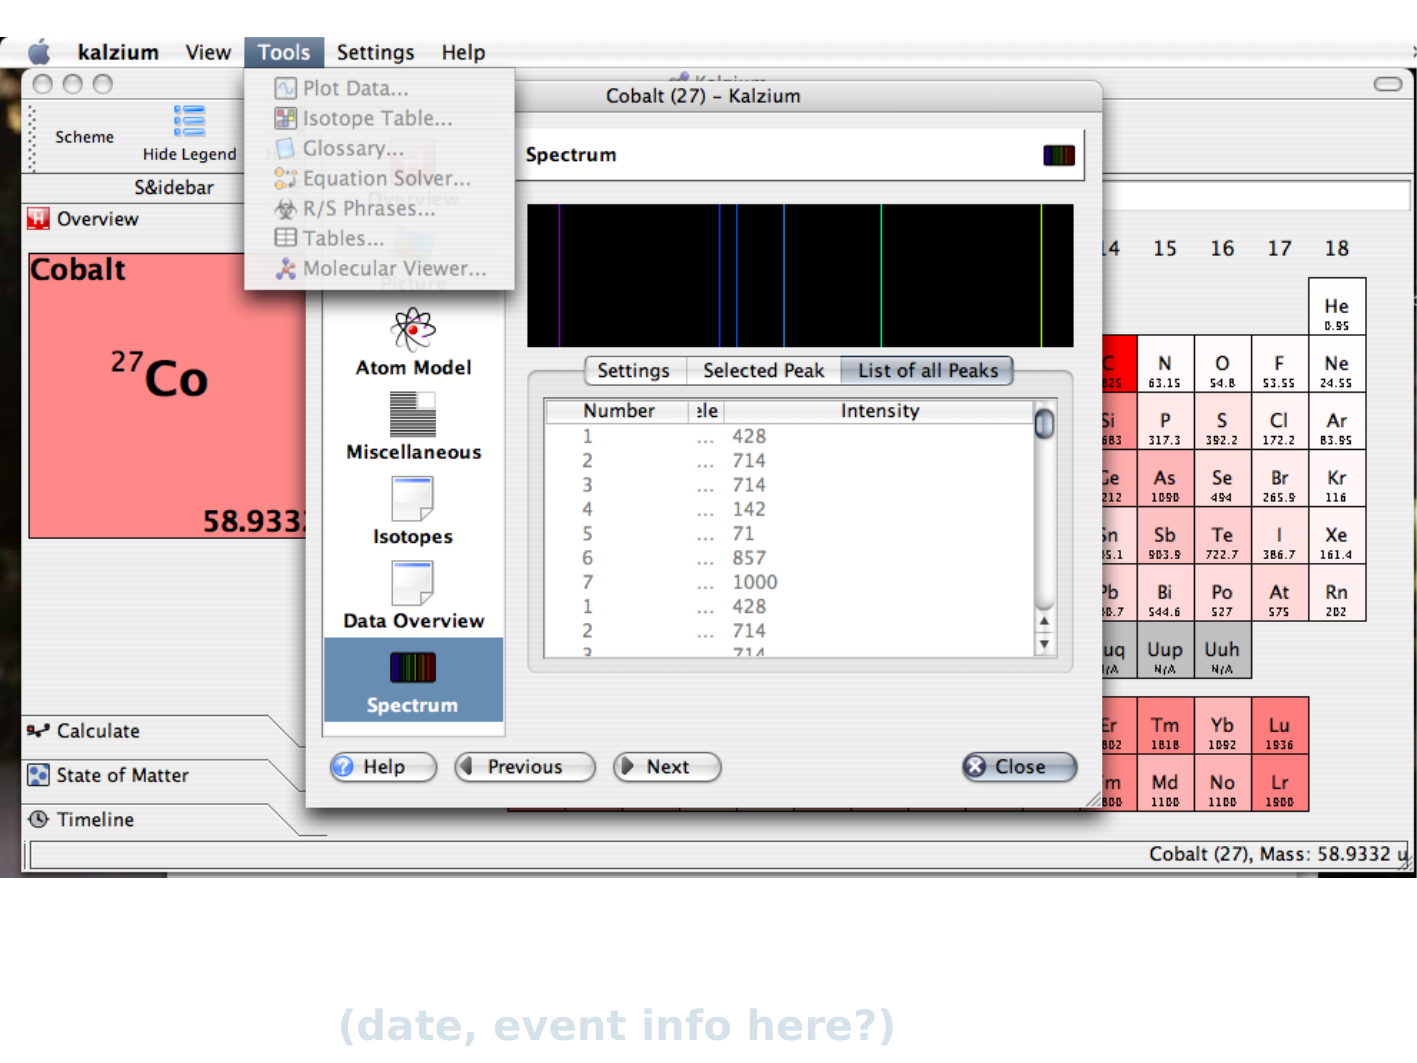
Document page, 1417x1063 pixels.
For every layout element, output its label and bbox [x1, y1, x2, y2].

picture [0, 37, 1417, 879]
